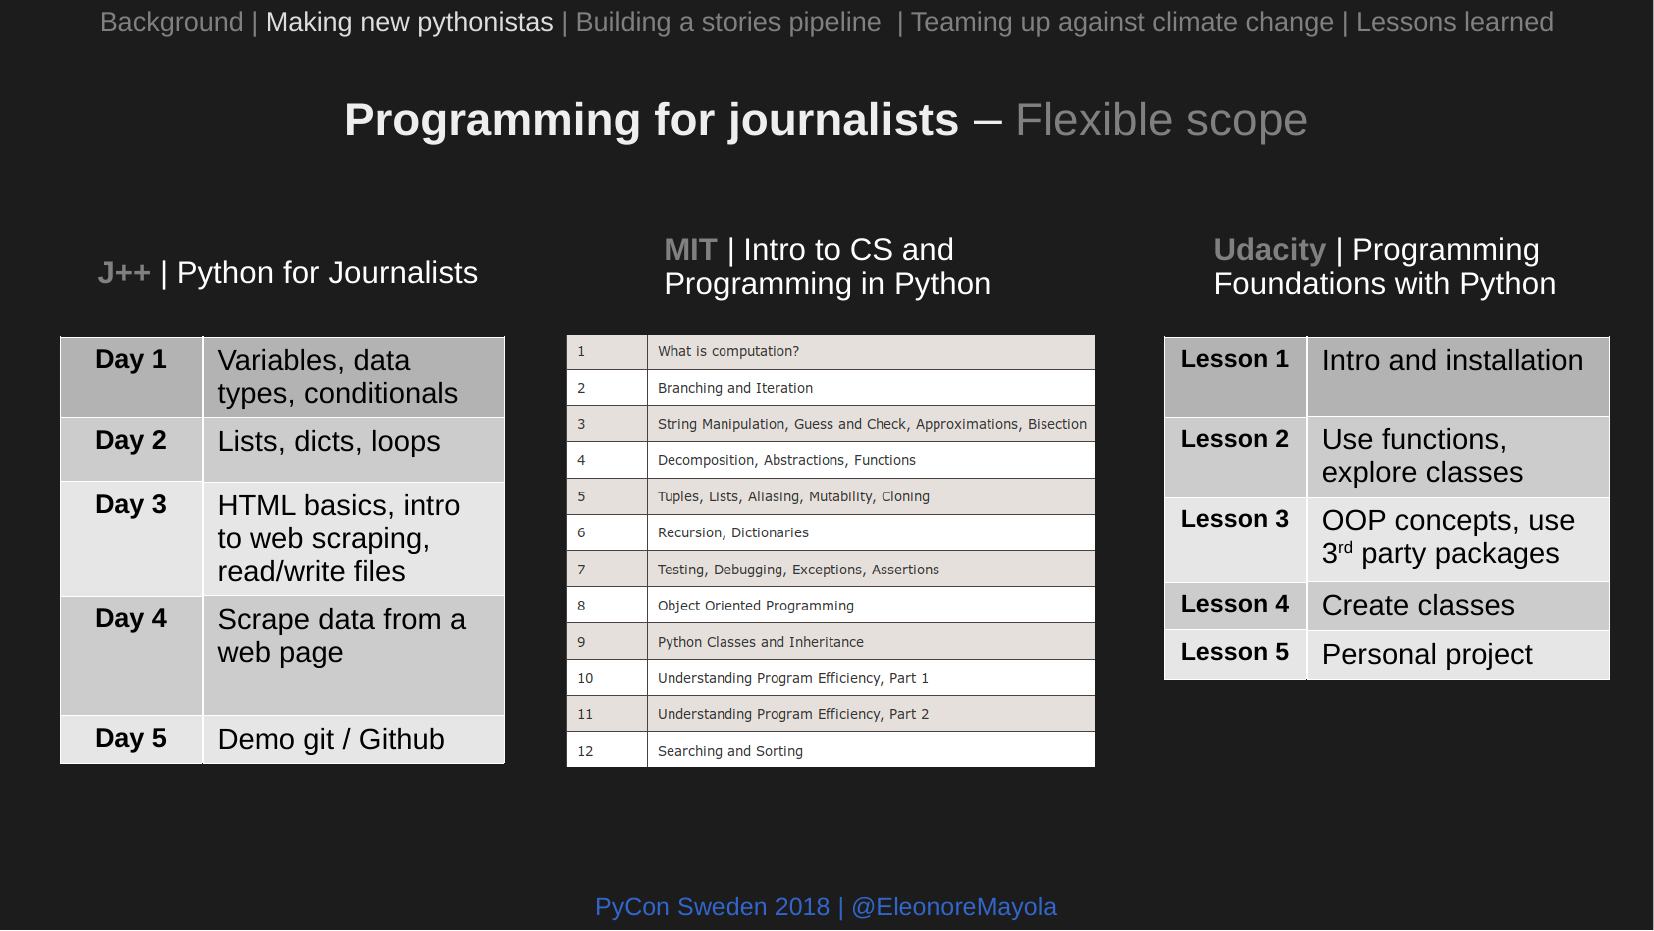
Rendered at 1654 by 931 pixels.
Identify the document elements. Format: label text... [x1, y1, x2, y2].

table_cell Personal project [1308, 631, 1609, 679]
table_cell Scrape data from a web page [204, 596, 504, 715]
text_box Udacity | Programming Foundations with Python [1198, 224, 1595, 309]
text_box MIT | Intro to CS and Programming in Python [649, 224, 1022, 309]
table_cell Lesson 2 [1165, 418, 1306, 497]
table_cell Day 2 [61, 418, 202, 481]
table_cell Lists, dicts, loops [204, 418, 504, 482]
table_header Day 1 [61, 338, 202, 417]
table_header Variables, data types, conditionals [204, 338, 504, 417]
table_header Intro and installation [1308, 338, 1609, 416]
table_cell Lesson 4 [1165, 583, 1306, 629]
table_cell Lesson 3 [1165, 498, 1306, 582]
table_cell Day 3 [61, 482, 202, 596]
text_box Background | Making new pythonistas | Building a stories pipeline | Teaming up against climate change | Lessons learned [0, 0, 1654, 57]
table_cell Day 4 [61, 597, 202, 715]
picture [566, 335, 1095, 767]
text_box Programming for journalists – Flexible scope [200, 83, 1453, 154]
table_cell Day 5 [61, 716, 202, 763]
table_cell Demo git / Github [204, 716, 504, 763]
table_header Lesson 1 [1165, 338, 1306, 417]
text_box PyCon Sweden 2018 | @EleonoreMayola [460, 885, 1193, 931]
table_cell Use functions, explore classes [1308, 417, 1609, 497]
table_cell Lesson 5 [1165, 630, 1306, 679]
table_cell OOP concepts, use 3rd party packages [1308, 498, 1609, 581]
text_box J++ | Python for Journalists [82, 248, 502, 298]
table_cell Create classes [1308, 582, 1609, 630]
table_cell HTML basics, intro to web scraping, read/write files [204, 483, 504, 595]
